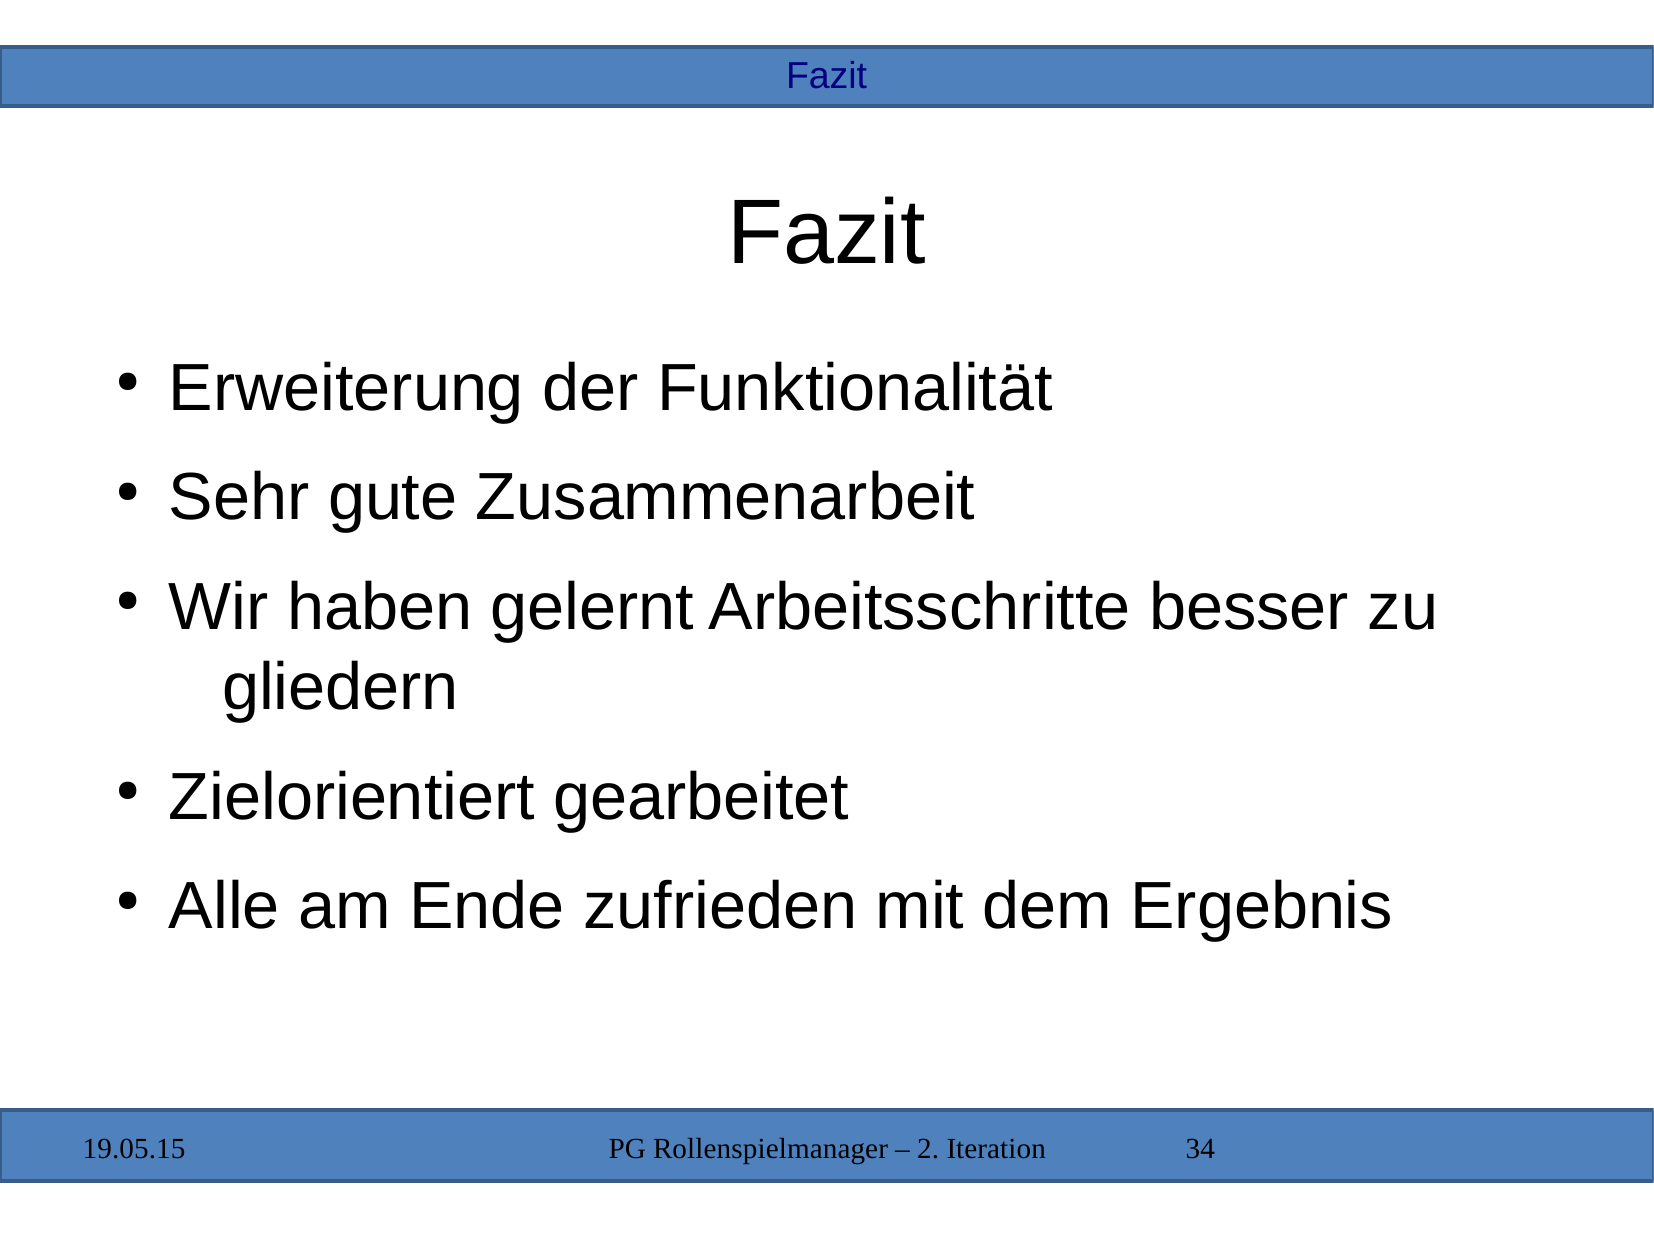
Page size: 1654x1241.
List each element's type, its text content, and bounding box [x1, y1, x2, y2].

list Erweiterung der Funktionalität Sehr gute Zusammenarbeit Wir haben gelernt Arbeitsschritte besser zu gliedern Zielorientiert gearbeitet Alle am Ende zufrieden mit dem Ergebnis [80, 343, 1536, 1063]
text_box Fazit [0, 47, 1654, 105]
title Fazit [82, 123, 1571, 331]
text_box [1185, 1129, 1571, 1216]
text_box 19.05.15 [82, 1129, 468, 1216]
text_box PG Rollenspielmanager – 2. Iteration [565, 1129, 1090, 1216]
